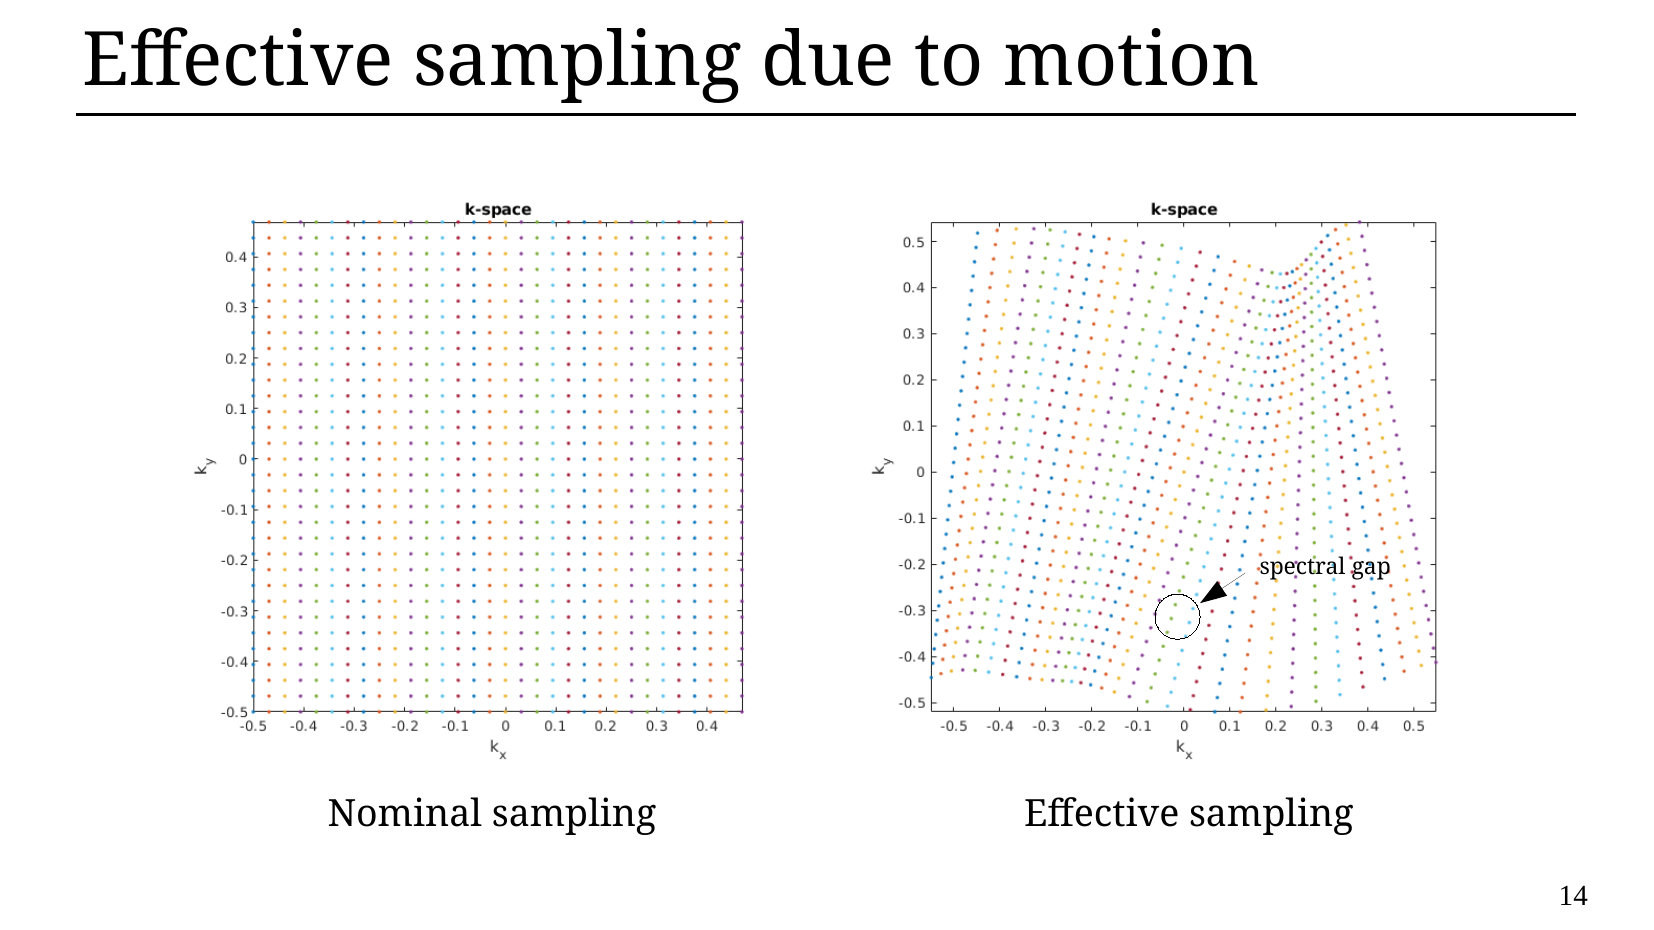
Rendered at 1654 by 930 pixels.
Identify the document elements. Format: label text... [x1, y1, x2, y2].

picture [66, 177, 1586, 778]
text_box Effective sampling [993, 779, 1384, 838]
text_box Nominal sampling [297, 779, 688, 838]
title Effective sampling due to motion [82, 7, 1571, 106]
text_box spectral gap [1237, 542, 1414, 585]
